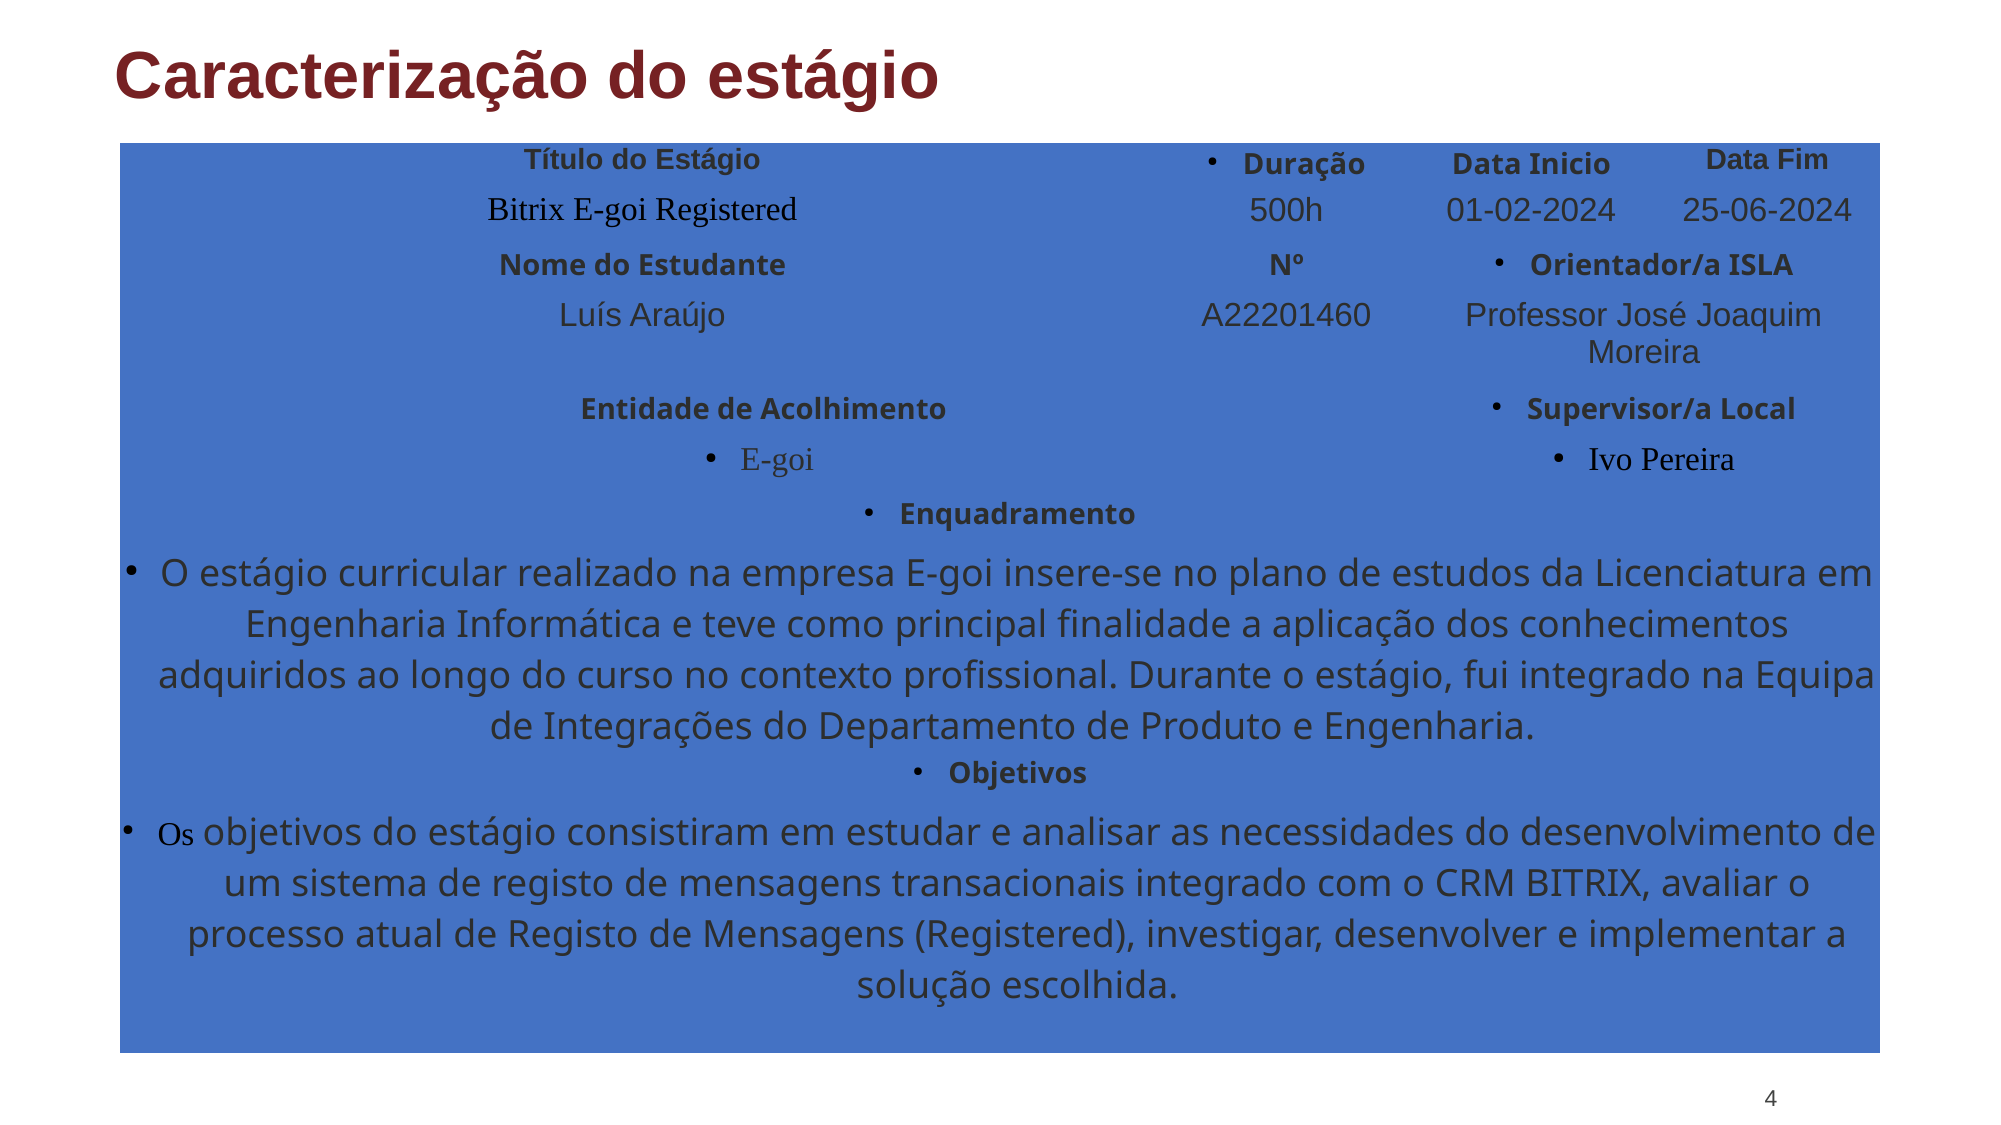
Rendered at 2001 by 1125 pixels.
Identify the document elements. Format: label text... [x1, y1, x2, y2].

table_cell Professor José Joaquim Moreira [1408, 297, 1880, 388]
table_cell Ivo Pereira [1408, 441, 1880, 493]
table_cell Nome do Estudante [120, 244, 1165, 297]
table_cell 01-02-2024 [1408, 191, 1655, 244]
text_box [1749, 1075, 1901, 1113]
table_cell Objetivos [120, 753, 1880, 805]
table_cell Supervisor/a Local [1408, 388, 1880, 441]
table_cell E-goi [120, 441, 1408, 493]
table_cell Enquadramento [120, 493, 1880, 546]
table_header Data Fim [1655, 143, 1880, 191]
table_cell Nº [1165, 244, 1408, 297]
table_cell Orientador/a ISLA [1408, 244, 1880, 297]
table_cell Os objetivos do estágio consistiram em estudar e analisar as necessidades do desenvolvimento de um sistema de registo de mensagens transacionais integrado com o CRM BITRIX, avaliar o processo atual de Registo de Mensagens (Registered), investigar, desenvolver e implementar a solução escolhida. [120, 805, 1880, 1053]
table_cell Luís Araújo [120, 297, 1165, 388]
table_cell 25-06-2024 [1655, 191, 1880, 244]
table_cell A22201460 [1165, 297, 1408, 388]
table_header Título do Estágio [120, 143, 1165, 191]
table_cell O estágio curricular realizado na empresa E-goi insere-se no plano de estudos da Licenciatura em Engenharia Informática e teve como principal finalidade a aplicação dos conhecimentos adquiridos ao longo do curso no contexto profissional. Durante o estágio, fui integrado na Equipa de Integrações do Departamento de Produto e Engenharia. [120, 546, 1880, 753]
table_cell Entidade de Acolhimento [120, 388, 1408, 441]
table_cell Bitrix E-goi Registered [120, 191, 1165, 244]
table_cell 500h [1165, 191, 1408, 244]
table_header Data Inicio [1408, 143, 1655, 191]
title Caracterização do estágio [99, 1, 1901, 121]
table_header Duração [1165, 143, 1408, 191]
